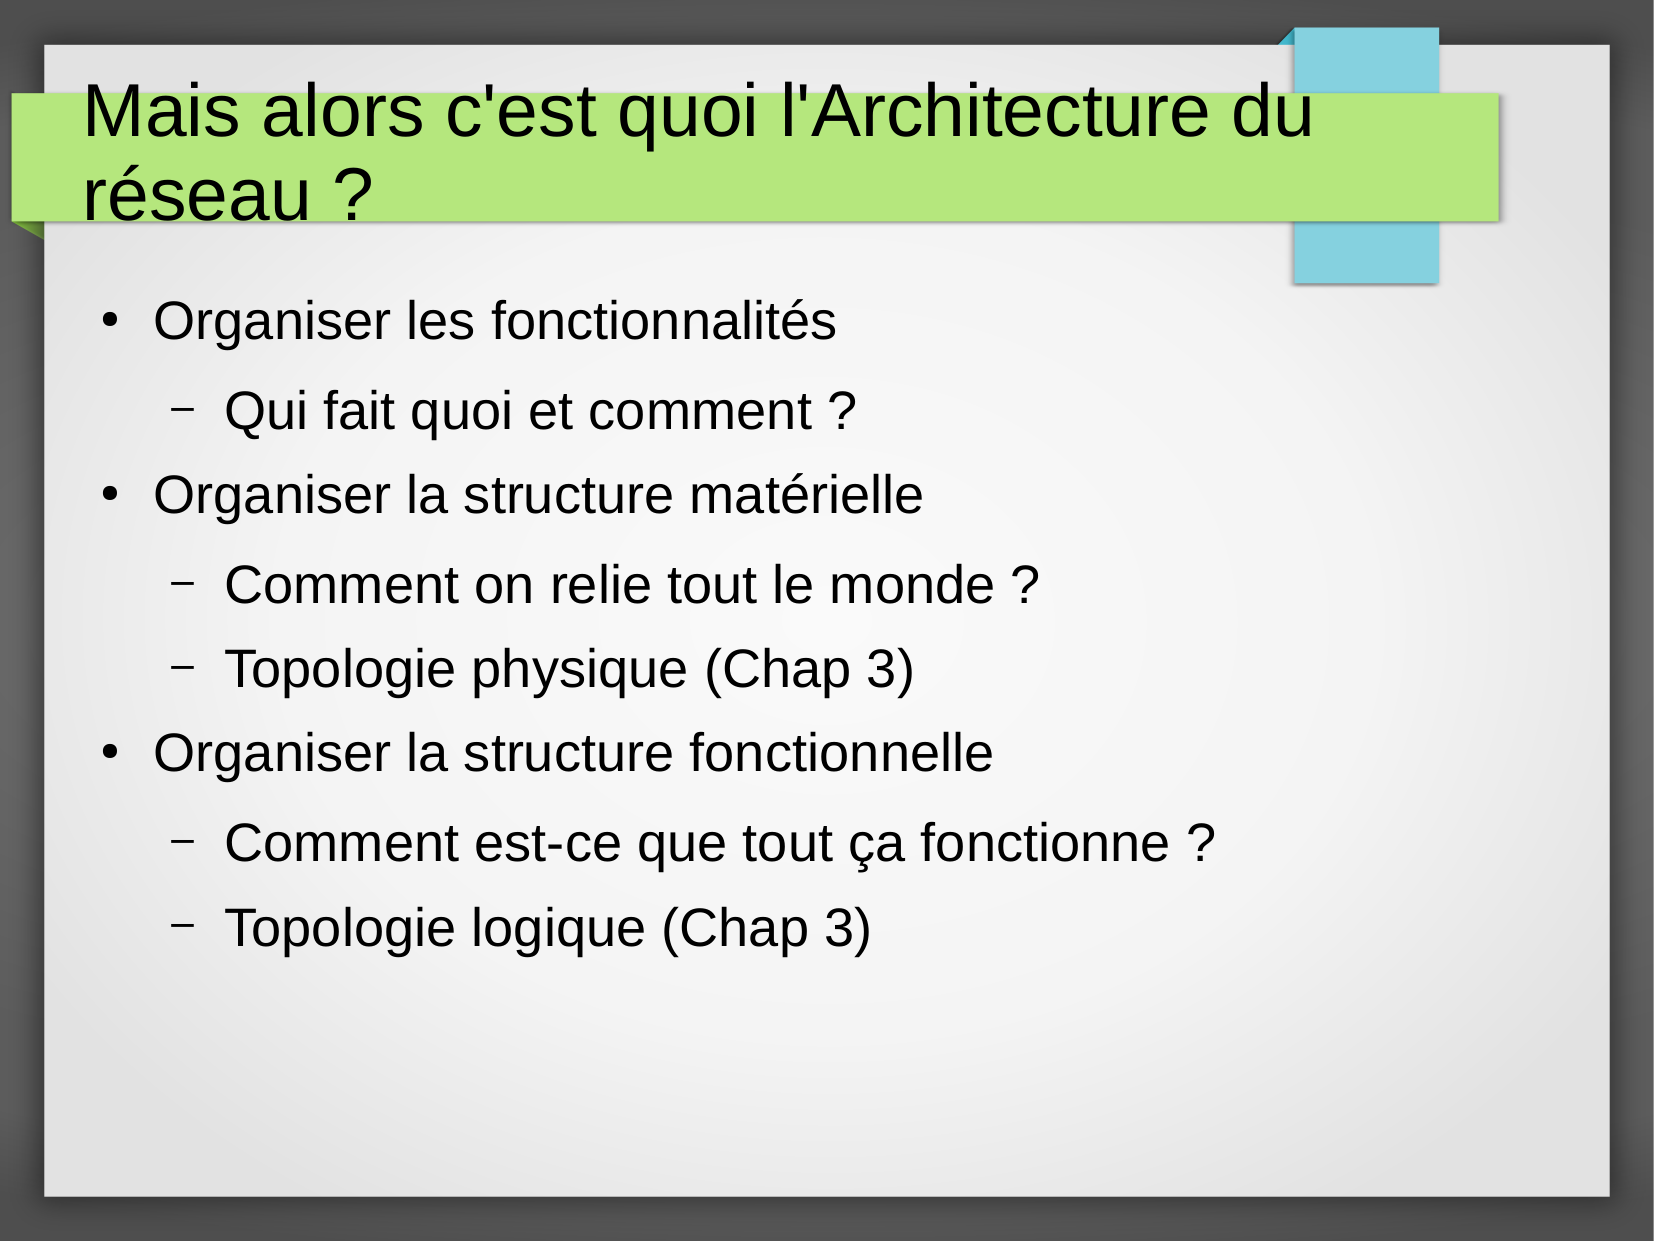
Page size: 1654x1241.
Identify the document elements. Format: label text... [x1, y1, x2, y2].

list Organiser les fonctionnalités Qui fait quoi et comment ? Organiser la structure matérielle Comment on relie tout le monde ? Topologie physique (Chap 3) Organiser la structure fonctionnelle Comment est-ce que tout ça fonctionne ? Topologie logique (Chap 3) [82, 290, 1571, 1170]
picture [0, 0, 1654, 1241]
title Mais alors c'est quoi l'Architecture du réseau ? [82, 49, 1571, 257]
